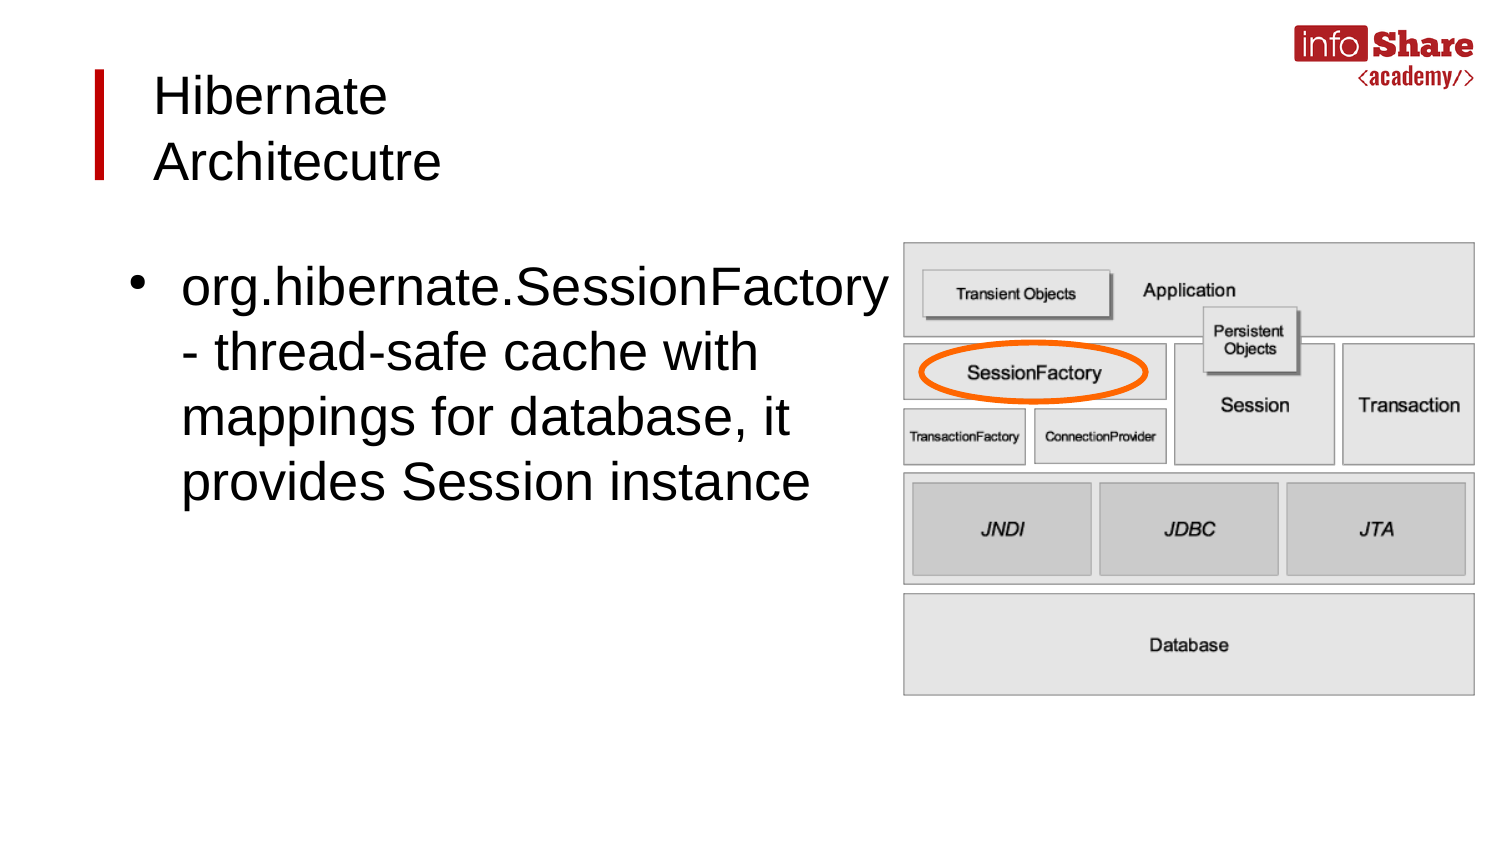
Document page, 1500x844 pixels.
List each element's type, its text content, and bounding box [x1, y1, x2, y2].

list org.hibernate.SessionFactory - thread-safe cache with mappings for database, it provides Session instance [95, 236, 922, 753]
picture [1267, 0, 1500, 117]
title Hibernate Architecutre [138, 45, 668, 187]
picture [885, 224, 1486, 709]
